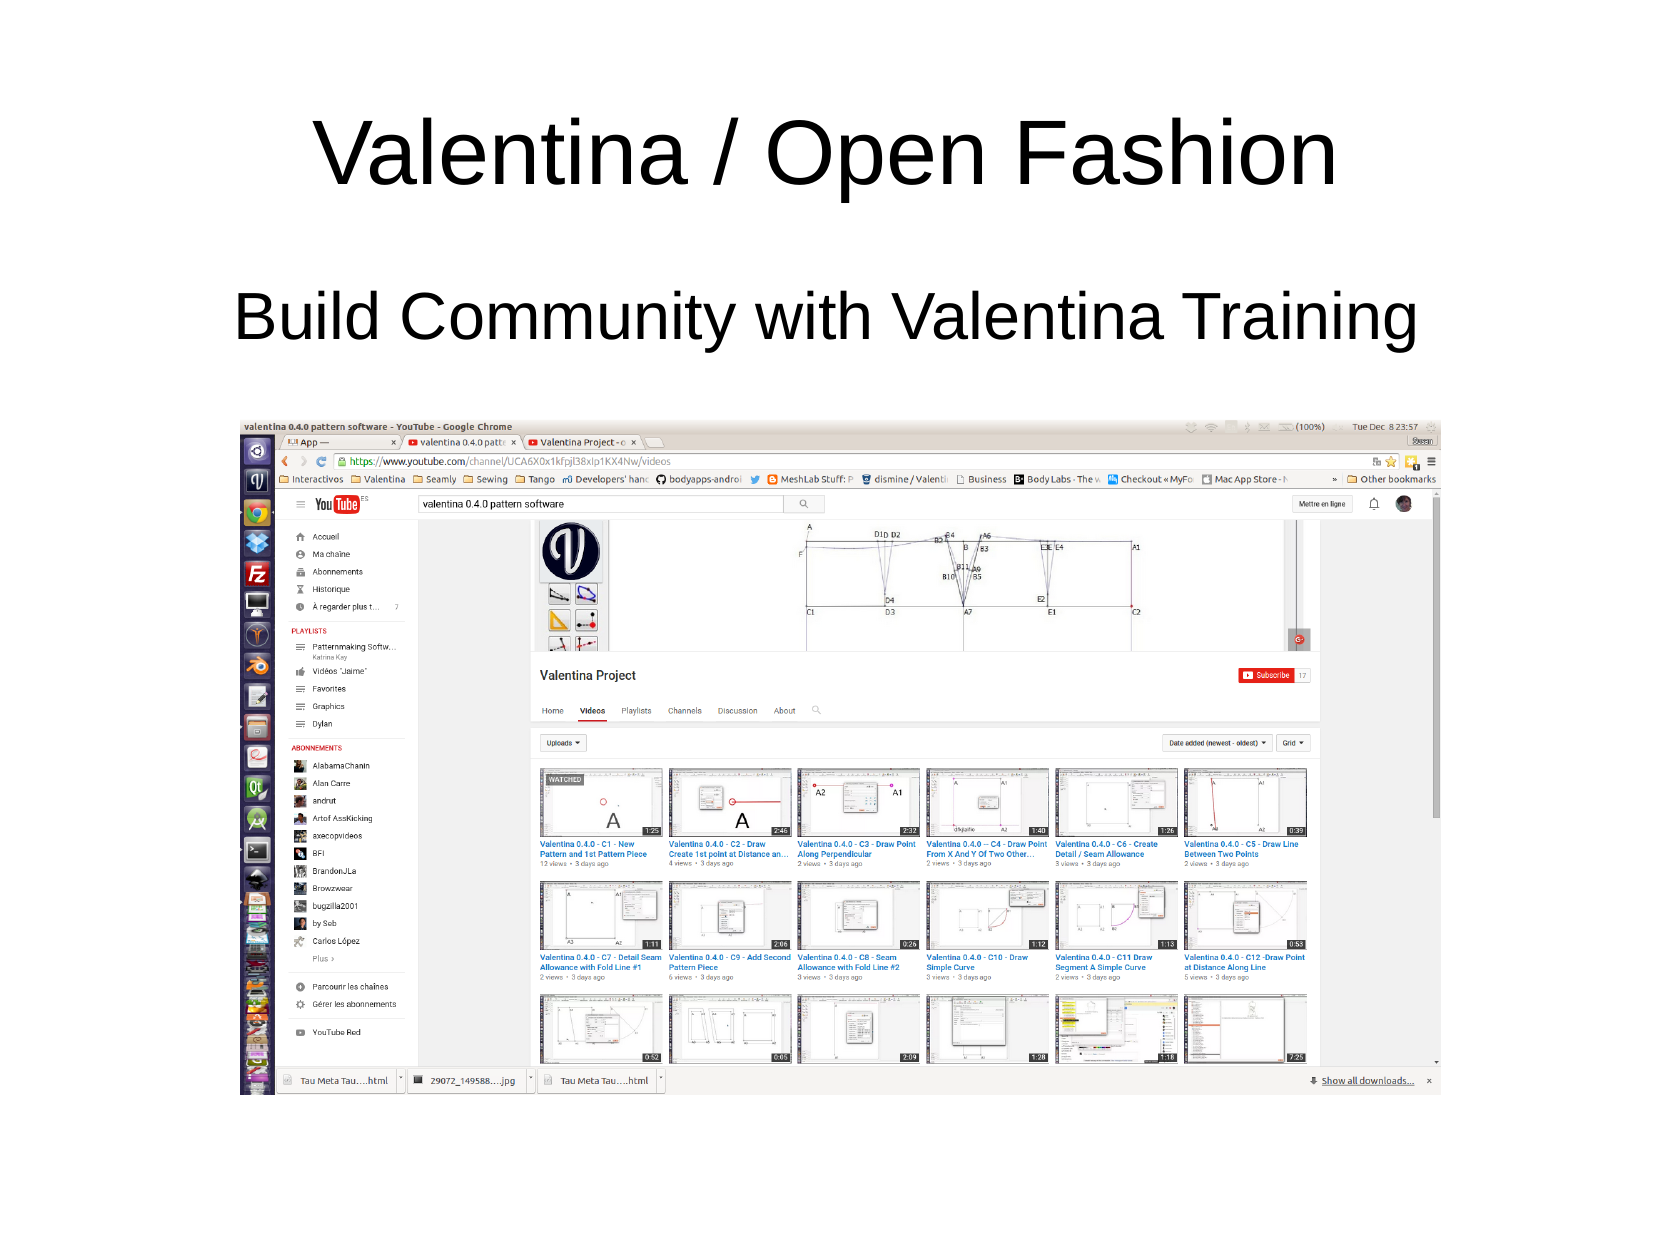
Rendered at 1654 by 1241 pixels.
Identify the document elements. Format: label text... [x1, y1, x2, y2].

picture [240, 421, 1441, 1096]
title Build Community with Valentina Training [82, 212, 1571, 421]
title Valentina / Open Fashion [82, 49, 1571, 212]
